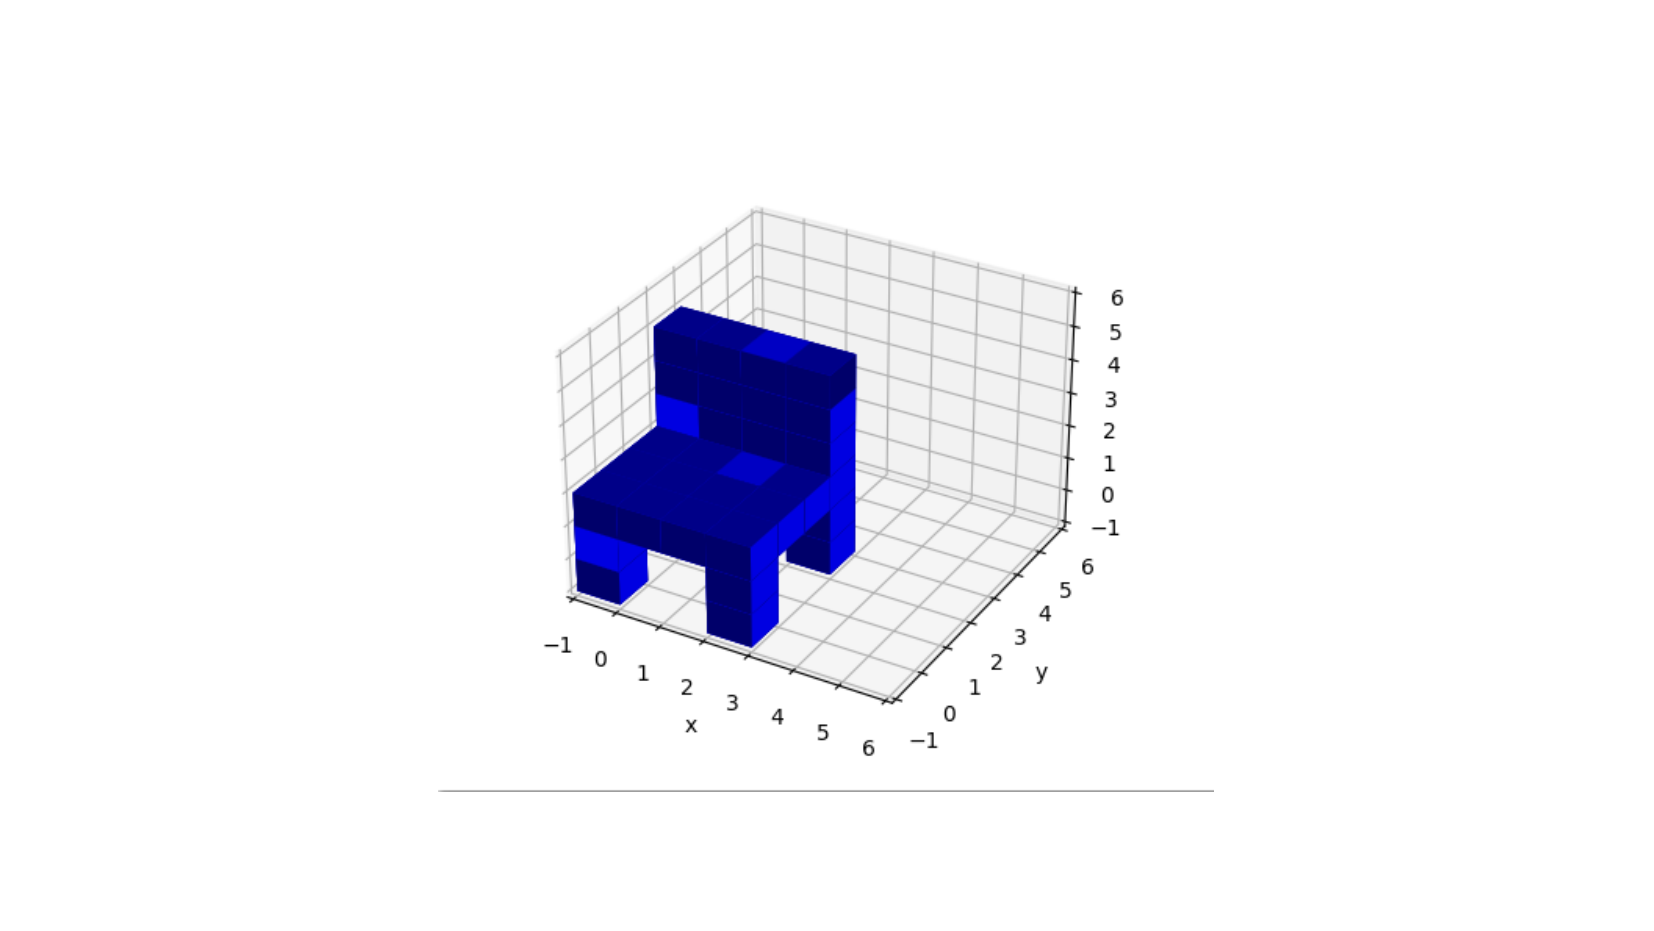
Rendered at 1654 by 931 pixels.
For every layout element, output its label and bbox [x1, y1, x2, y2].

picture [438, 137, 1214, 792]
